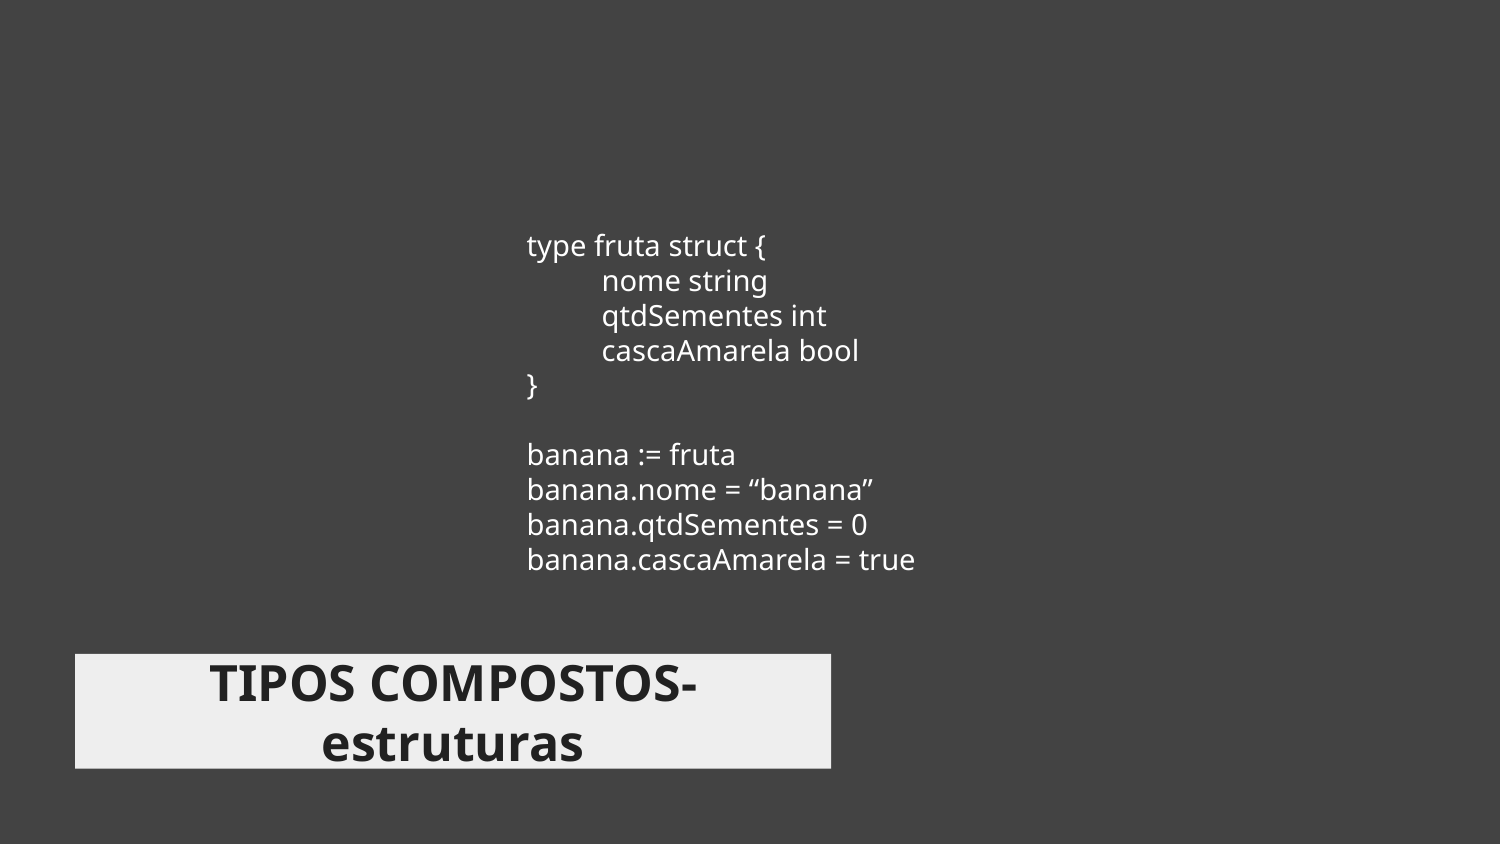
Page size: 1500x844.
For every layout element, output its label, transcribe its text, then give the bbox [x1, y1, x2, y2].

text_box type fruta struct { nome string qtdSementes int cascaAmarela bool } banana := fruta banana.nome = “banana” banana.qtdSementes = 0 banana.cascaAmarela = true [511, 72, 989, 772]
list TIPOS COMPOSTOS- estruturas [75, 653, 511, 769]
